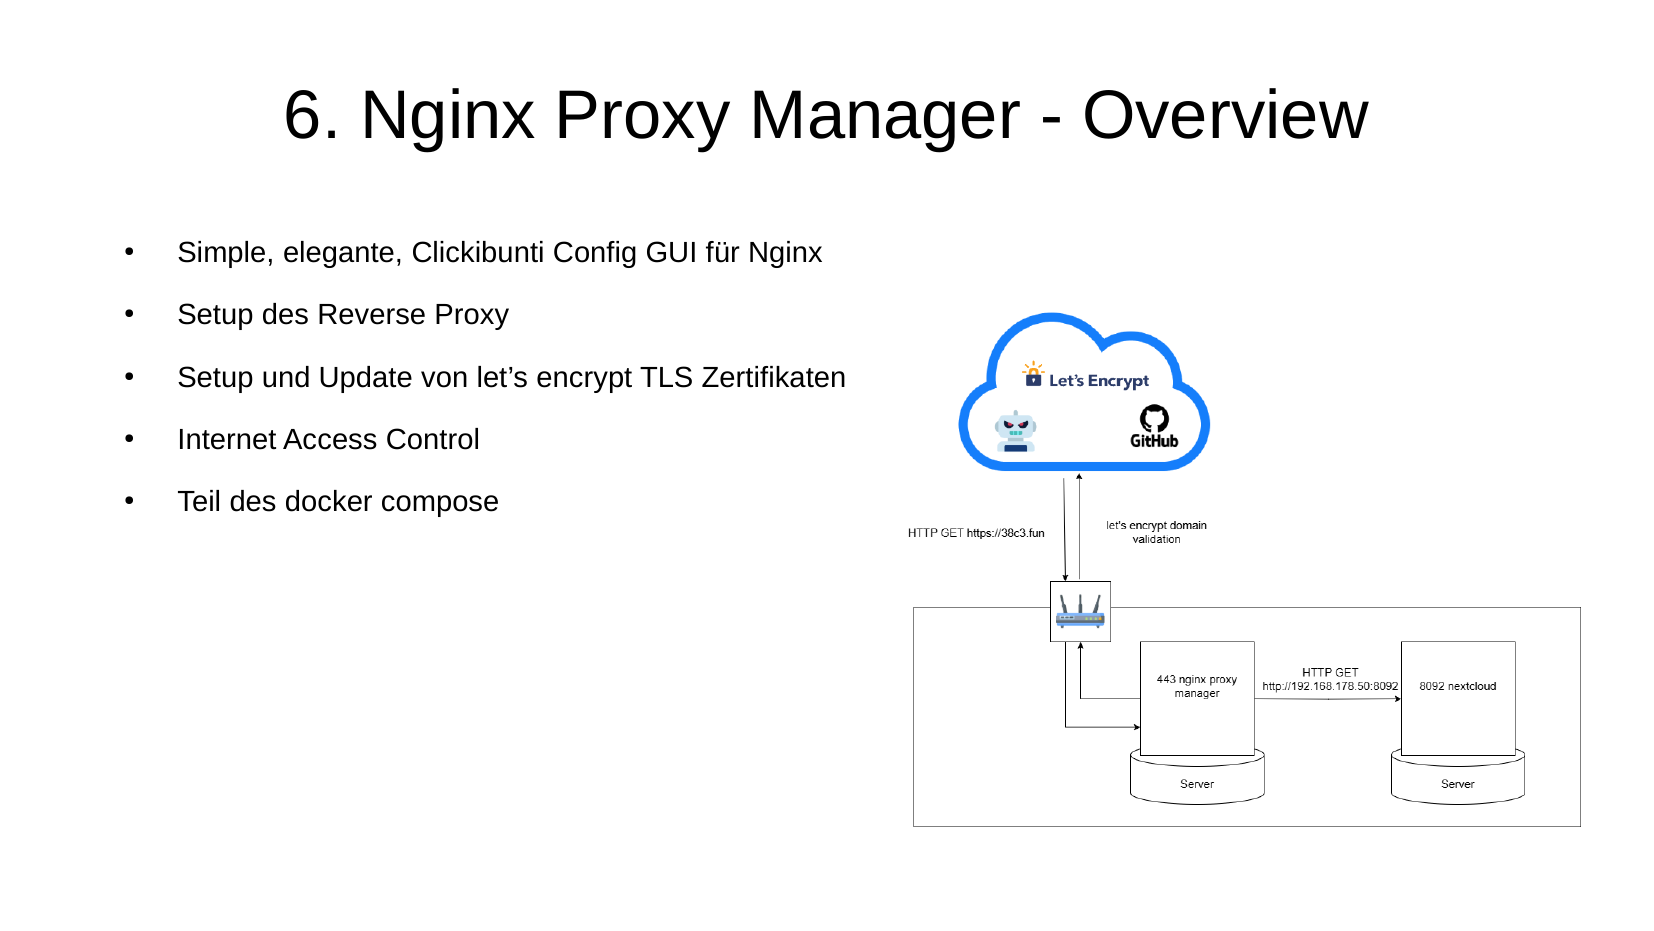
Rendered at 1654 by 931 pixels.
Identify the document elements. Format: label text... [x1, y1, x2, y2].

picture [885, 303, 1581, 827]
list Simple, elegante, Clickibunti Config GUI für Nginx Setup des Reverse Proxy Setup und Update von let’s encrypt TLS Zertifikaten Internet Access Control Teil des docker compose [106, 236, 1595, 905]
title 6. Nginx Proxy Manager - Overview [82, 37, 1571, 193]
